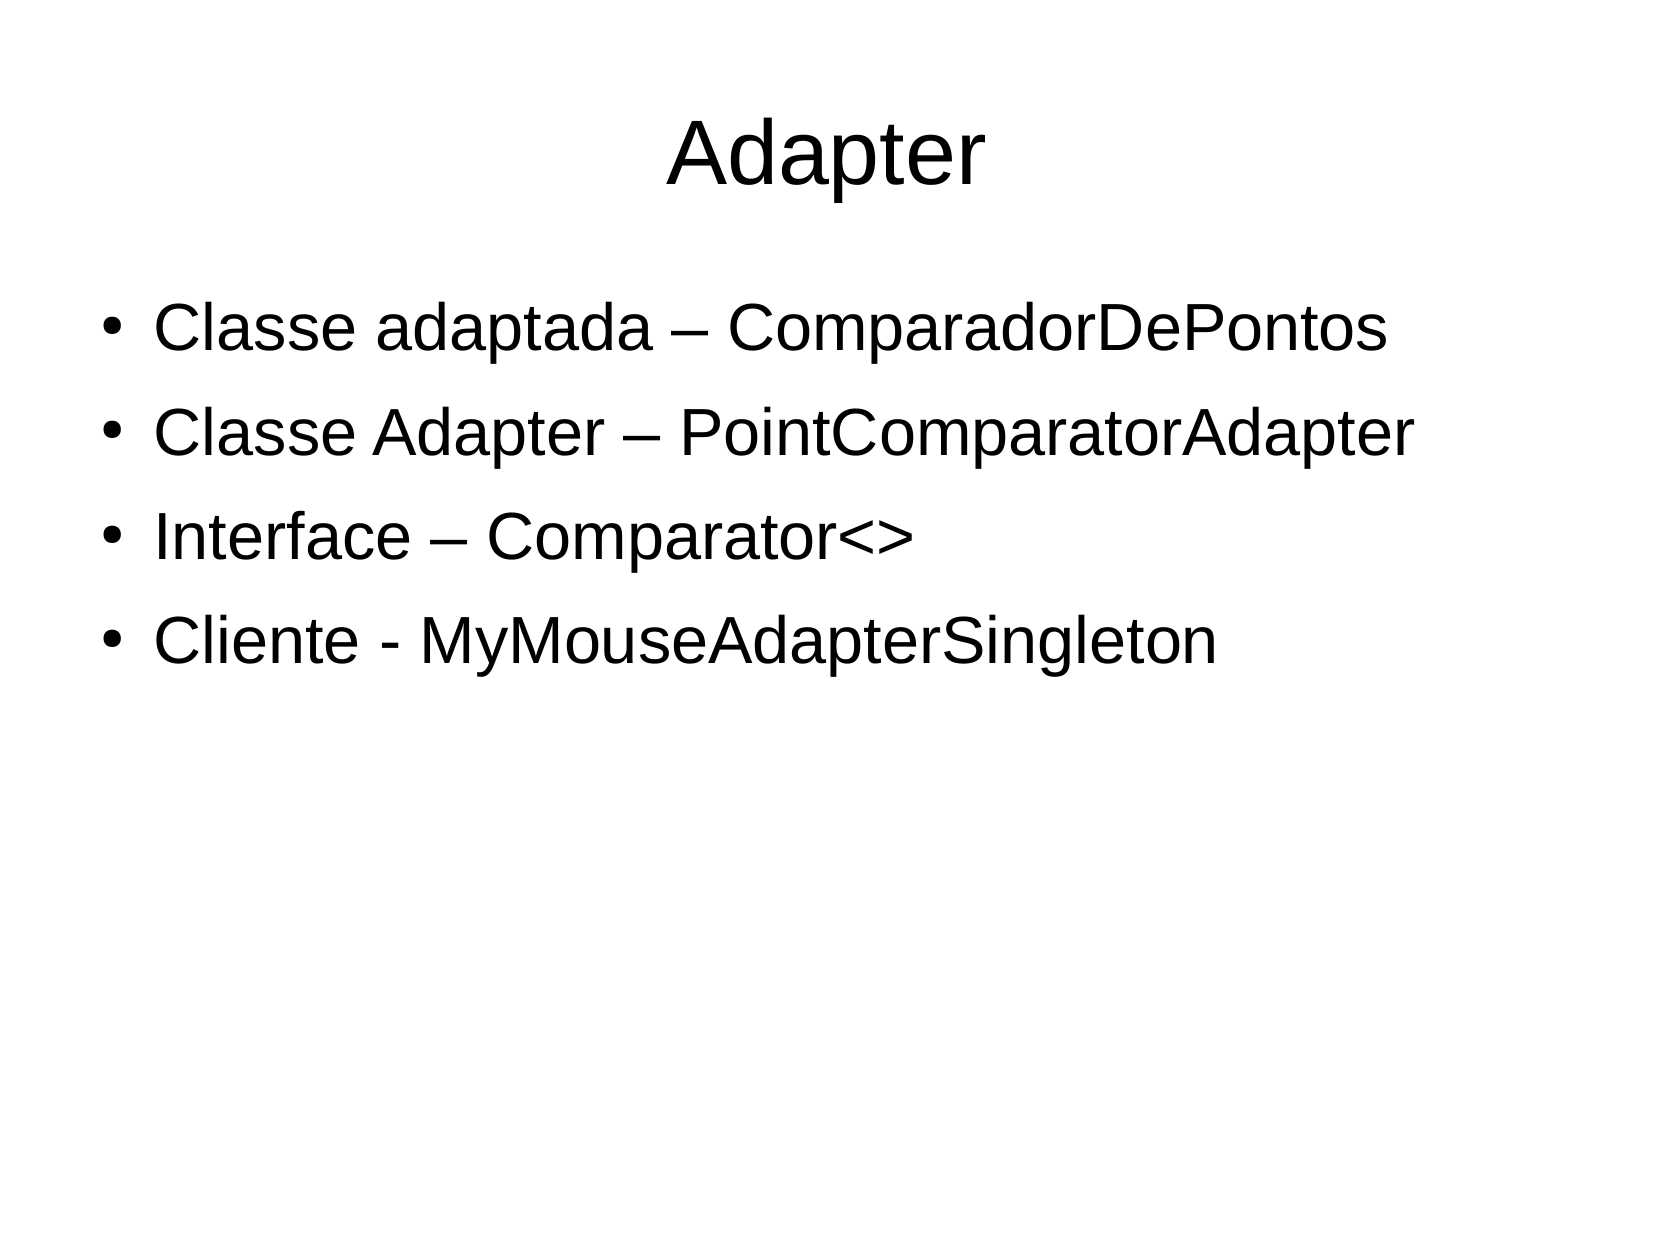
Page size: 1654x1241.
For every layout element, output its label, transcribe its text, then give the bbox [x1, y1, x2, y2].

list Classe adaptada – ComparadorDePontos Classe Adapter – PointComparatorAdapter Interface – Comparator<> Cliente - MyMouseAdapterSingleton [82, 290, 1571, 1010]
title Adapter [82, 49, 1571, 257]
